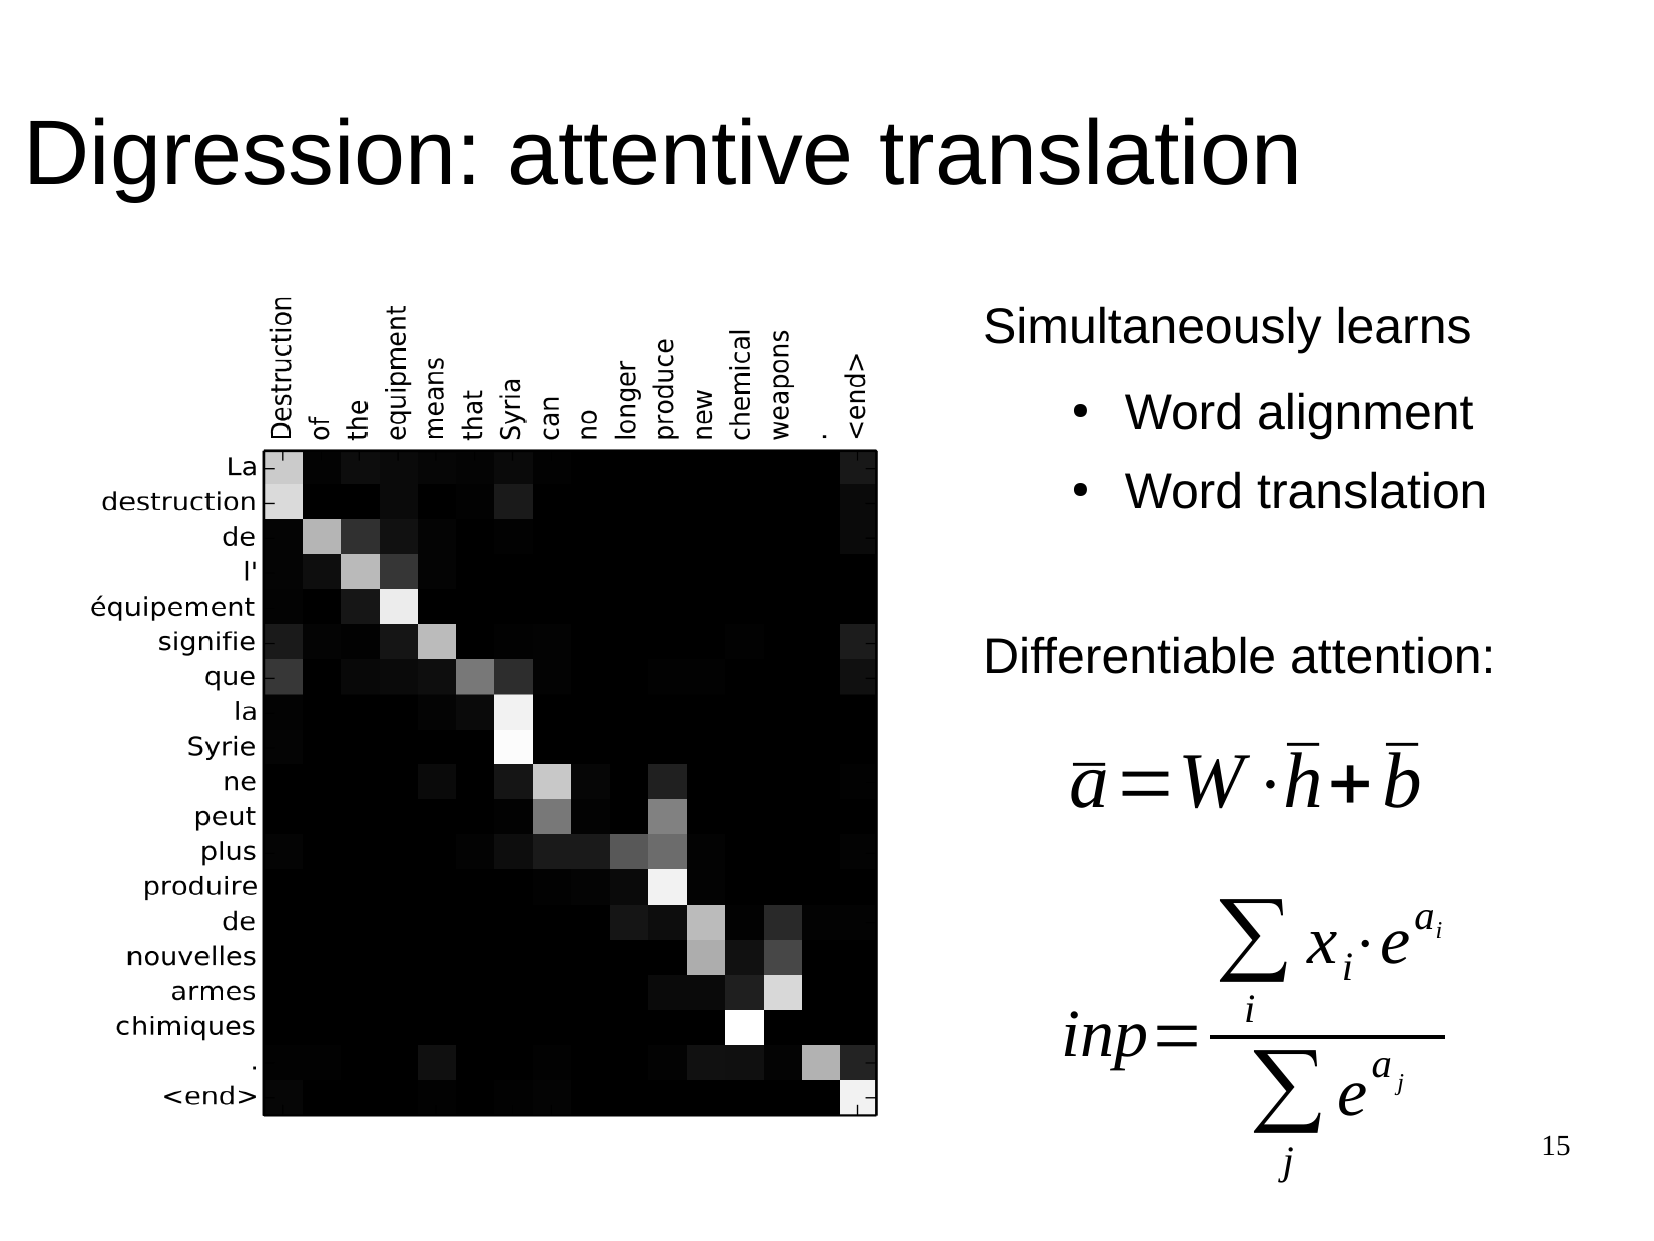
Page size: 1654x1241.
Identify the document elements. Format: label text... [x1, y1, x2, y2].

chart [1049, 738, 1442, 827]
picture [51, 286, 922, 1141]
title Digression: attentive translation [23, 49, 1512, 257]
list Simultaneously learns Word alignment Word translation Differentiable attention: [983, 298, 1501, 991]
chart [1044, 891, 1465, 1184]
